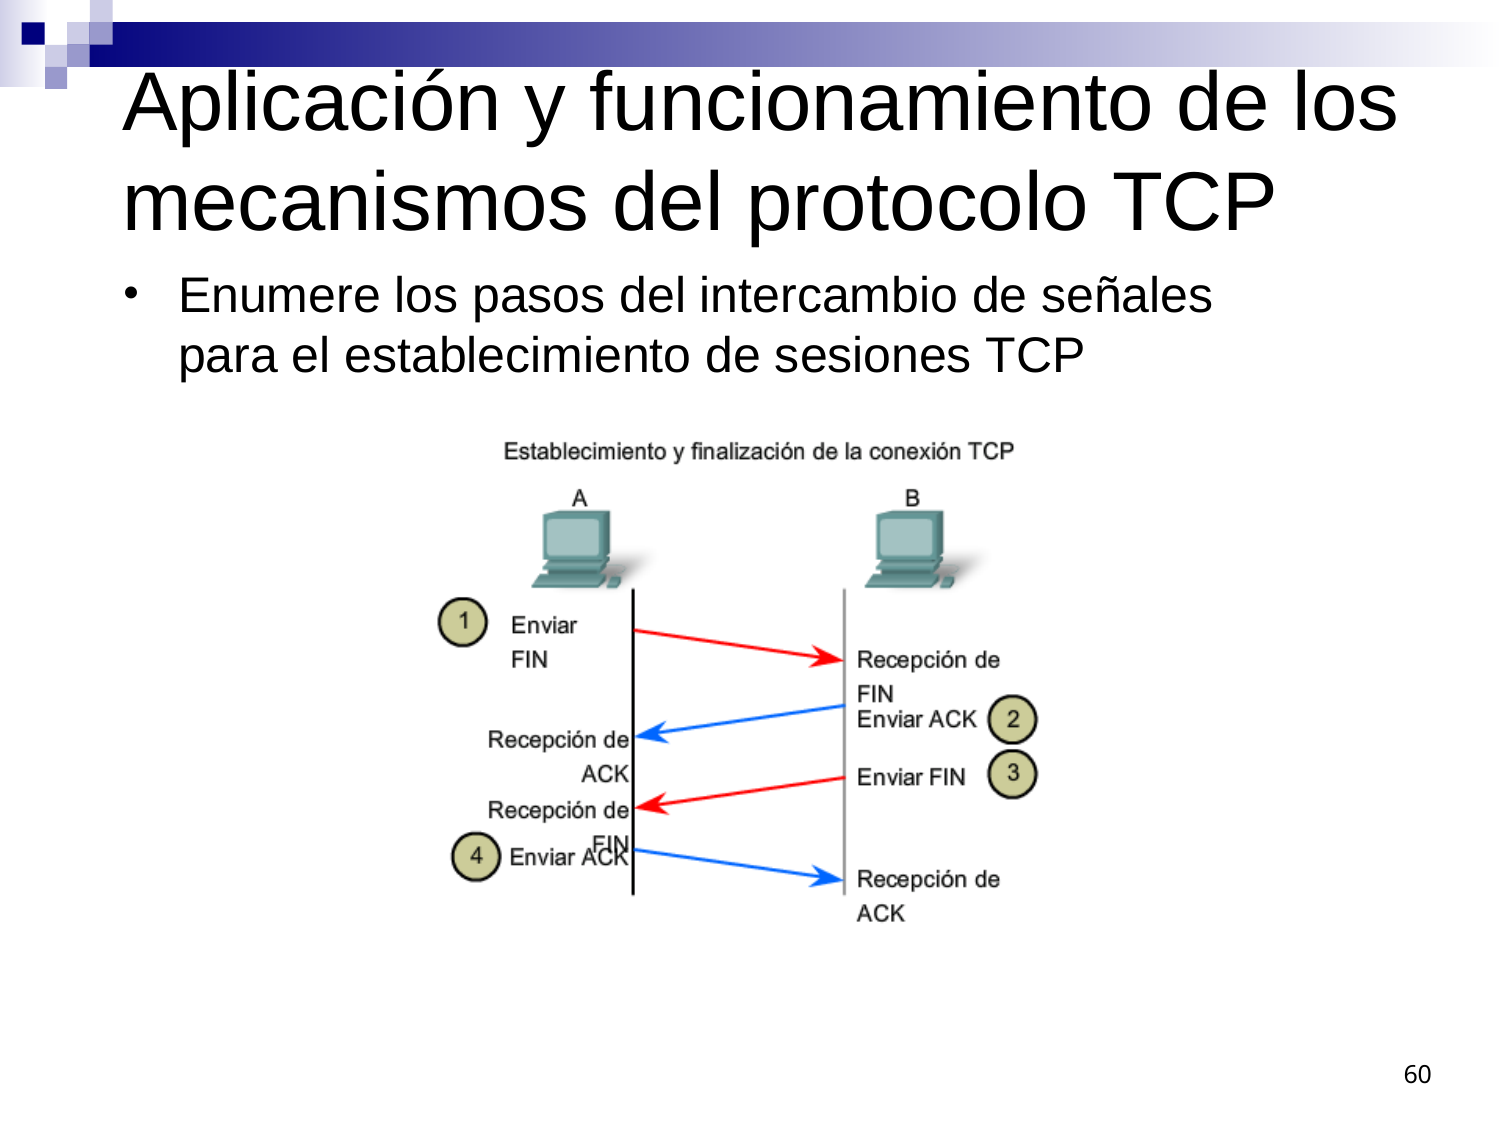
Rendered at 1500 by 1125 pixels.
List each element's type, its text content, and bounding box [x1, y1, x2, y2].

text_box <número> [1074, 1025, 1447, 1101]
text_box Enumere los pasos del intercambio de señales para el establecimiento de sesiones TCP [107, 254, 1320, 1088]
text_box Aplicación y funcionamiento de los mecanismos del protocolo TCP [107, 39, 1444, 255]
picture [430, 433, 1070, 936]
